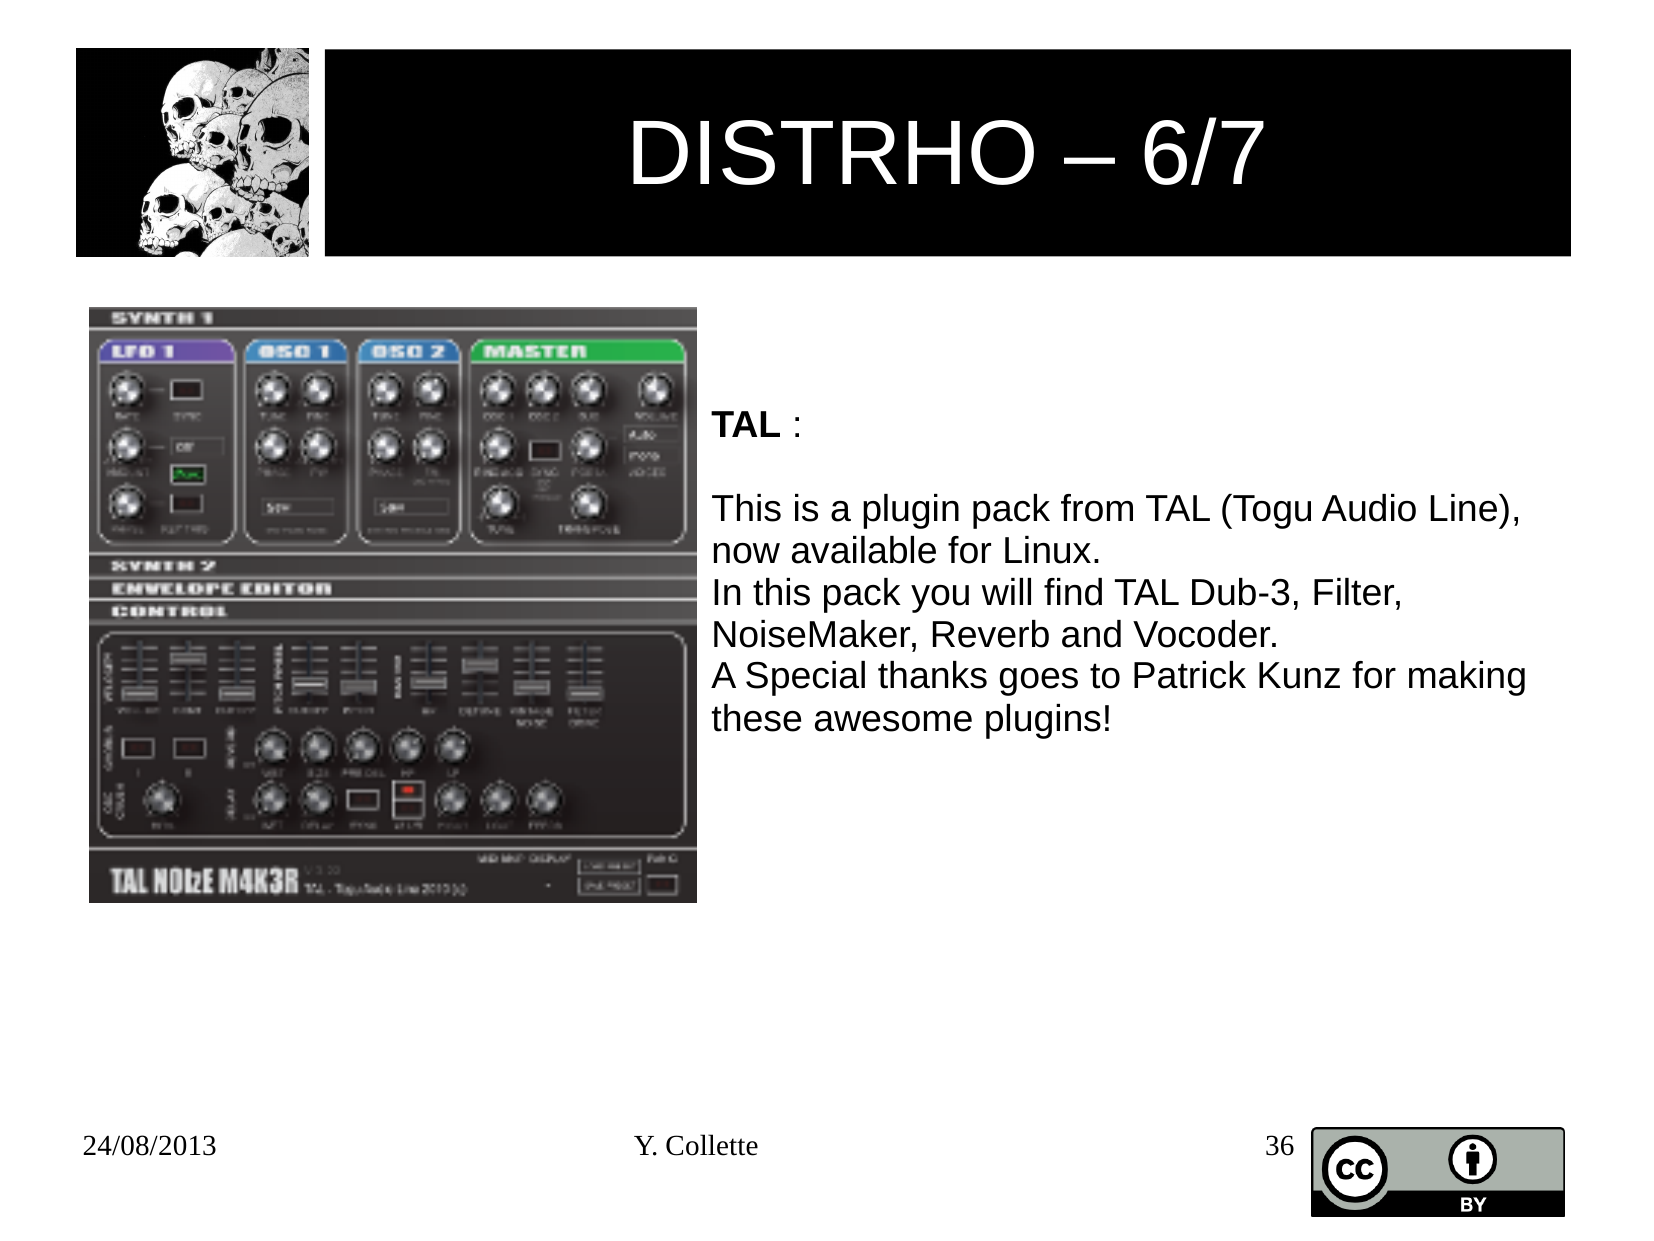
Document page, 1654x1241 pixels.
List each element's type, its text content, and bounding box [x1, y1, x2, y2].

picture [76, 48, 309, 257]
text_box TAL : This is a plugin pack from TAL (Togu Audio Line), now available for Linux. In this pack you will find TAL Dub-3, Filter, NoiseMaker, Reverb and Vocoder. A Special thanks goes to Patrick Kunz for making these awesome plugins! [696, 395, 1571, 747]
title DISTRHO – 6/7 [324, 49, 1571, 257]
picture [89, 307, 697, 903]
picture [1311, 1127, 1565, 1217]
